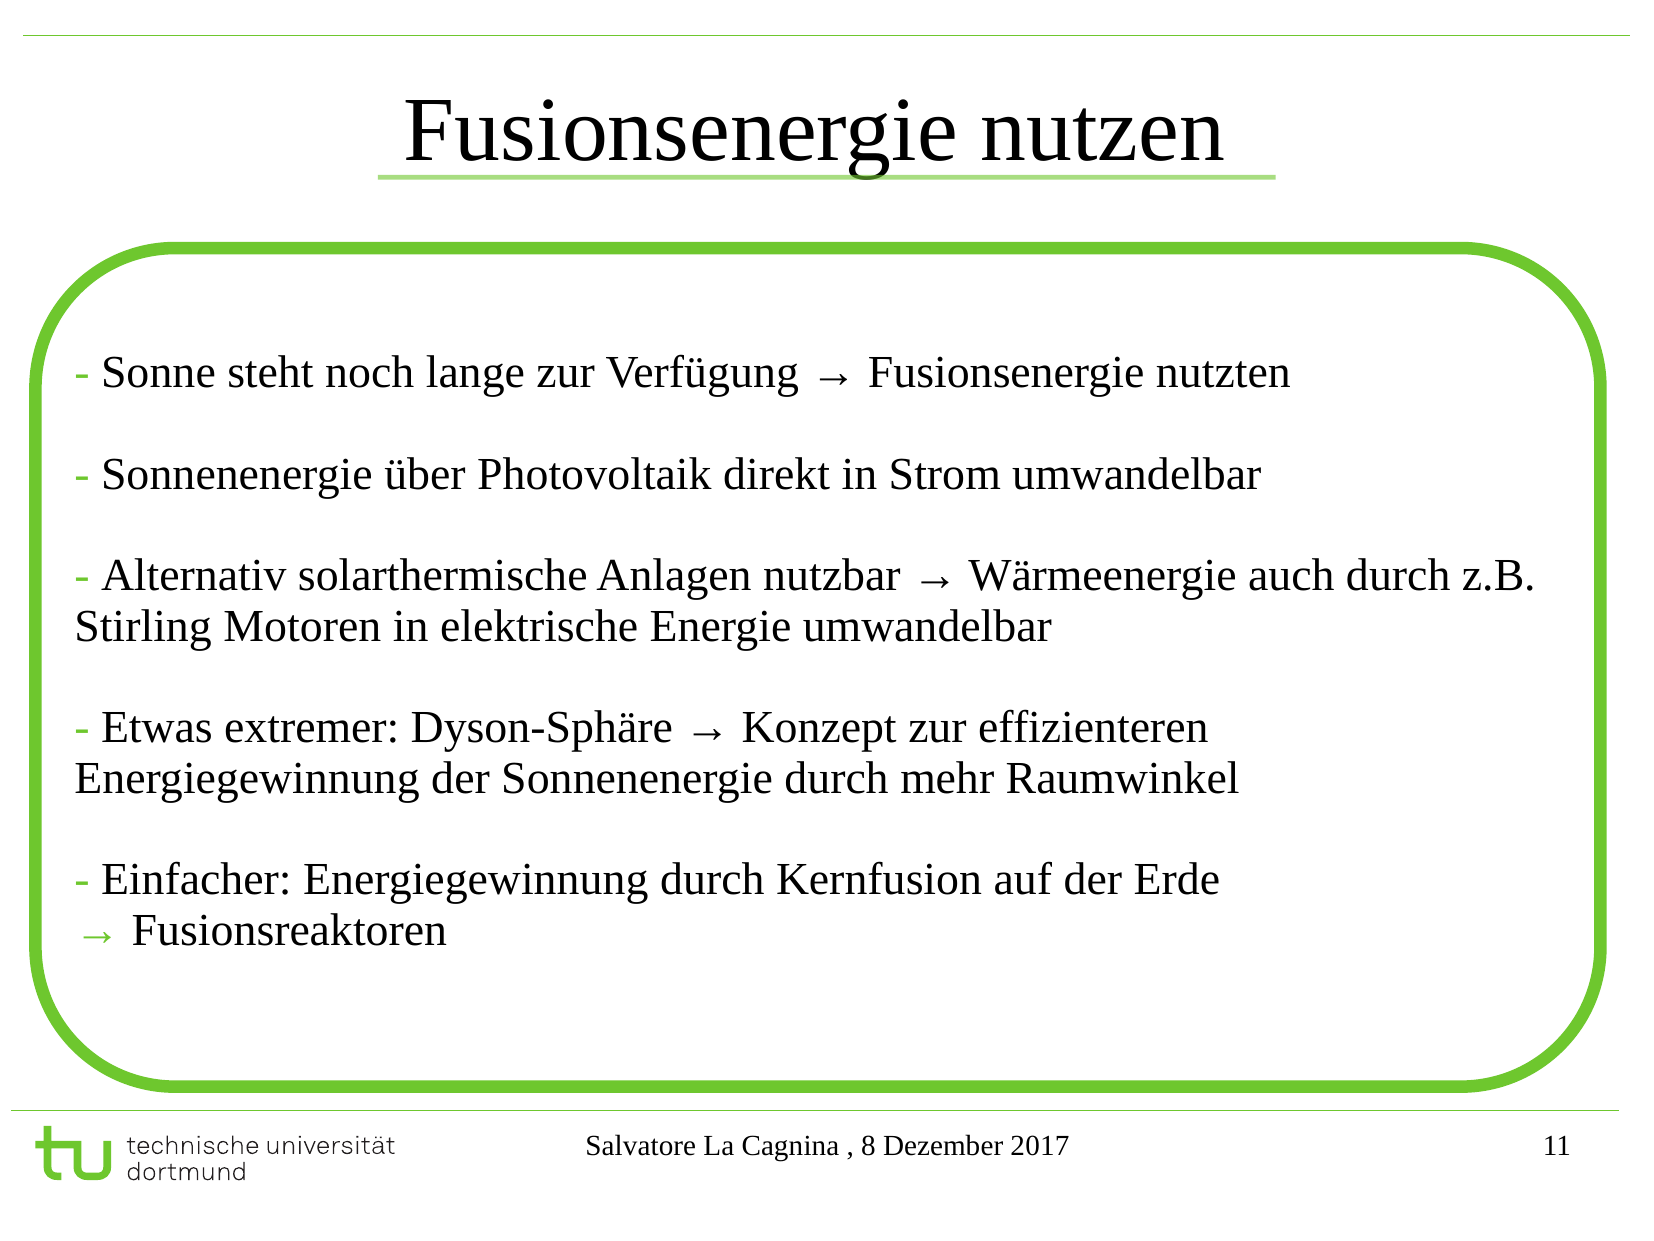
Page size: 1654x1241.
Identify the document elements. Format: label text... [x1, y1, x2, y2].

text_box [35, 248, 1601, 1087]
title Fusionsenergie nutzen [82, 25, 1571, 233]
chart [35, 1125, 461, 1241]
